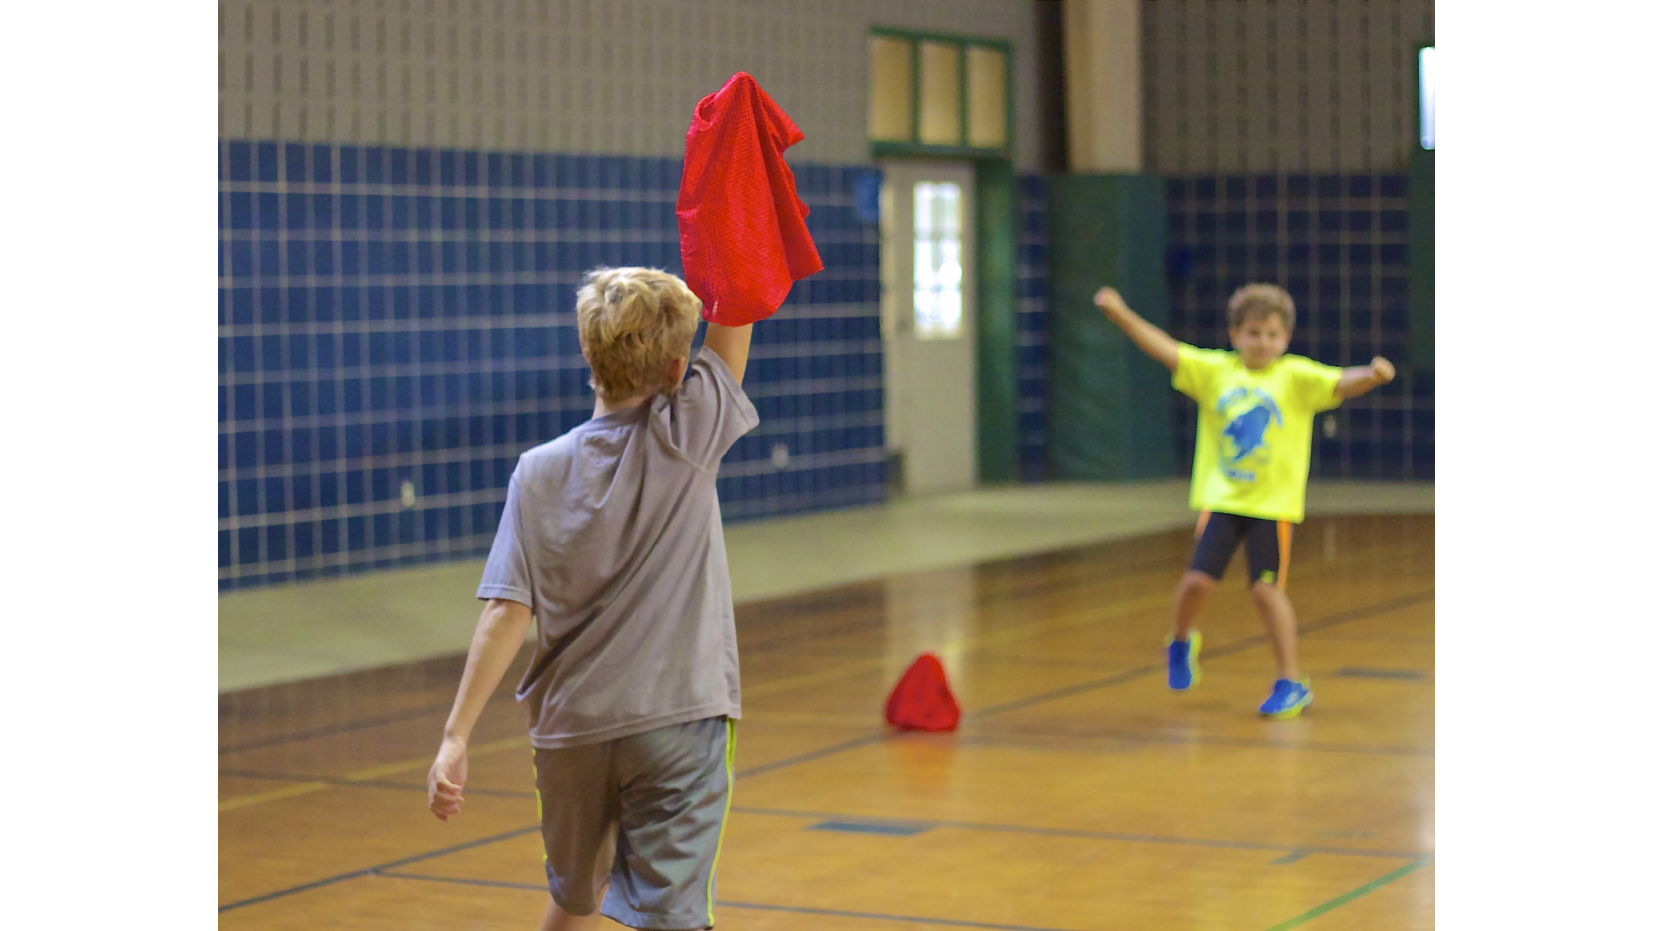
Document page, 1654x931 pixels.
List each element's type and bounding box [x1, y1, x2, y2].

picture [218, 0, 1435, 931]
